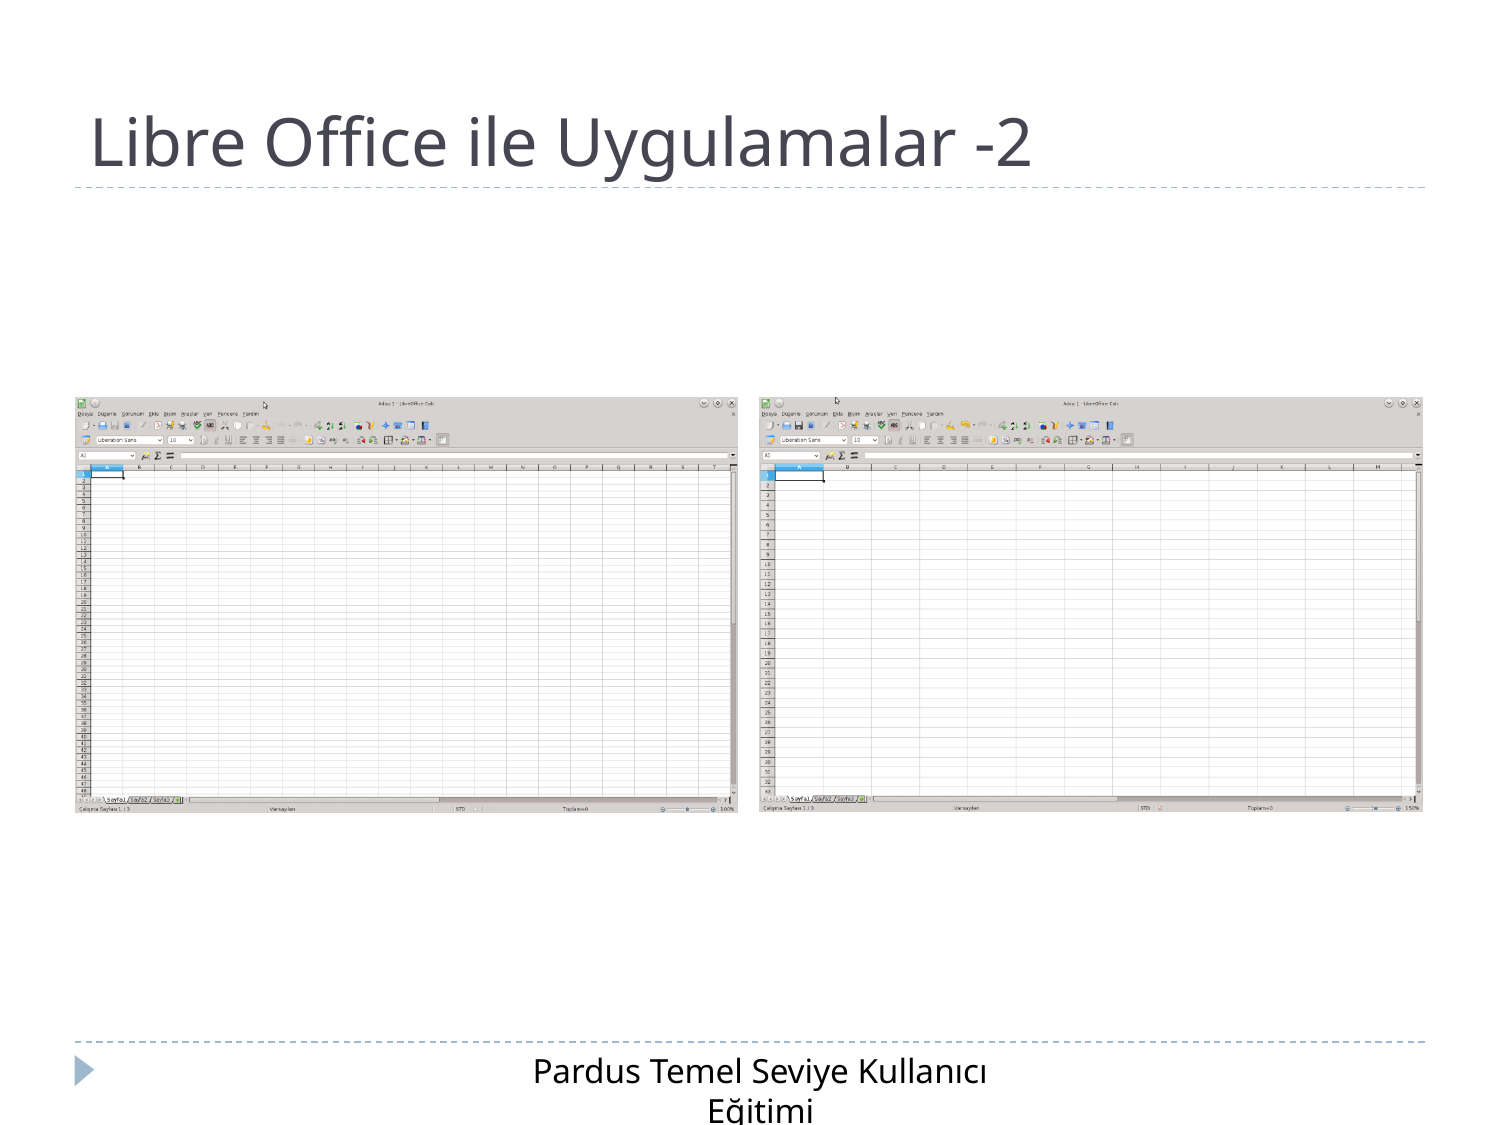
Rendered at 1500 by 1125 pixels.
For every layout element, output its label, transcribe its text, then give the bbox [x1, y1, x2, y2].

title Libre Office ile Uygulamalar -2 [75, 37, 1425, 188]
picture [75, 397, 738, 813]
picture [759, 397, 1423, 812]
